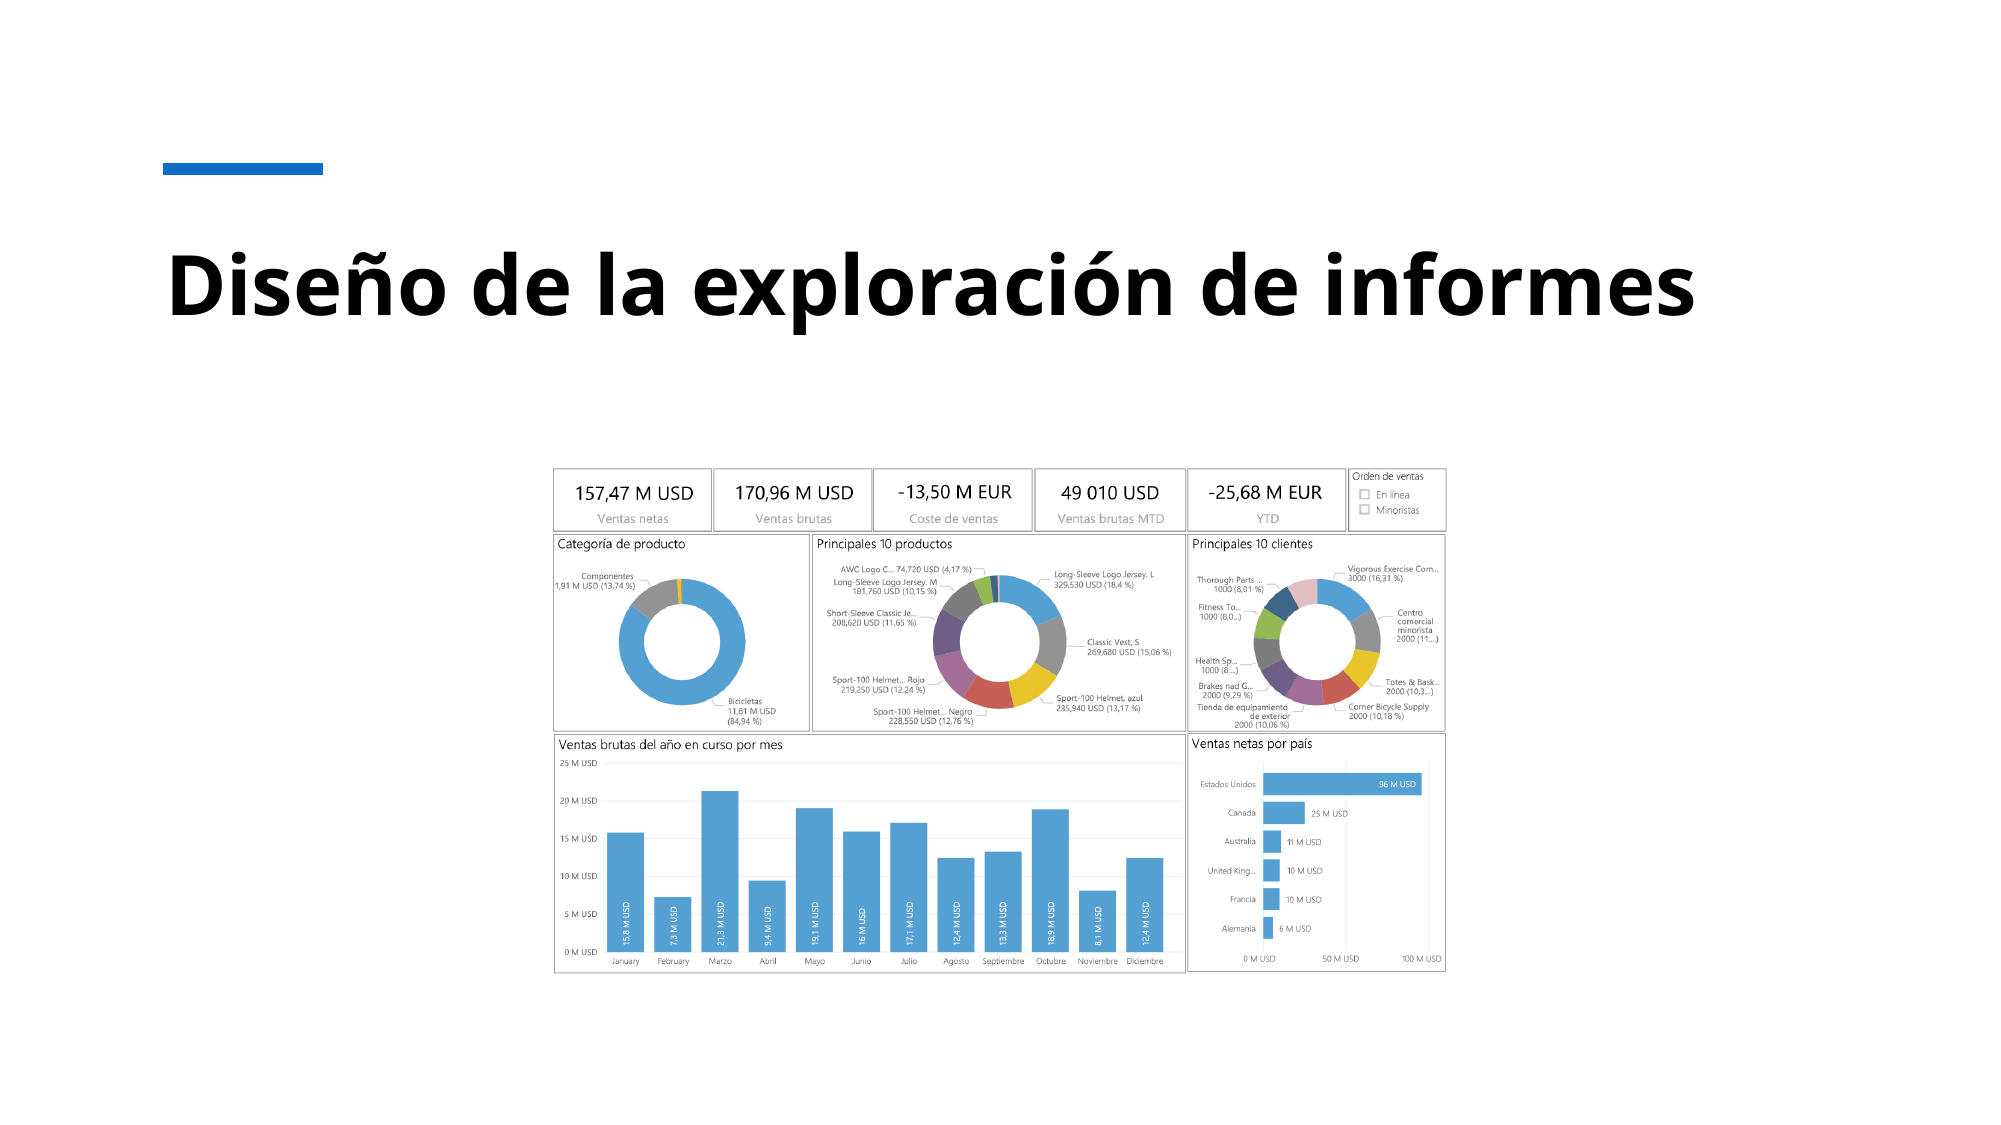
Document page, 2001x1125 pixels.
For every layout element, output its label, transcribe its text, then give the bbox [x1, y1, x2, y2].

title Diseño de la exploración de informes [150, 224, 1851, 441]
picture [551, 467, 1449, 975]
